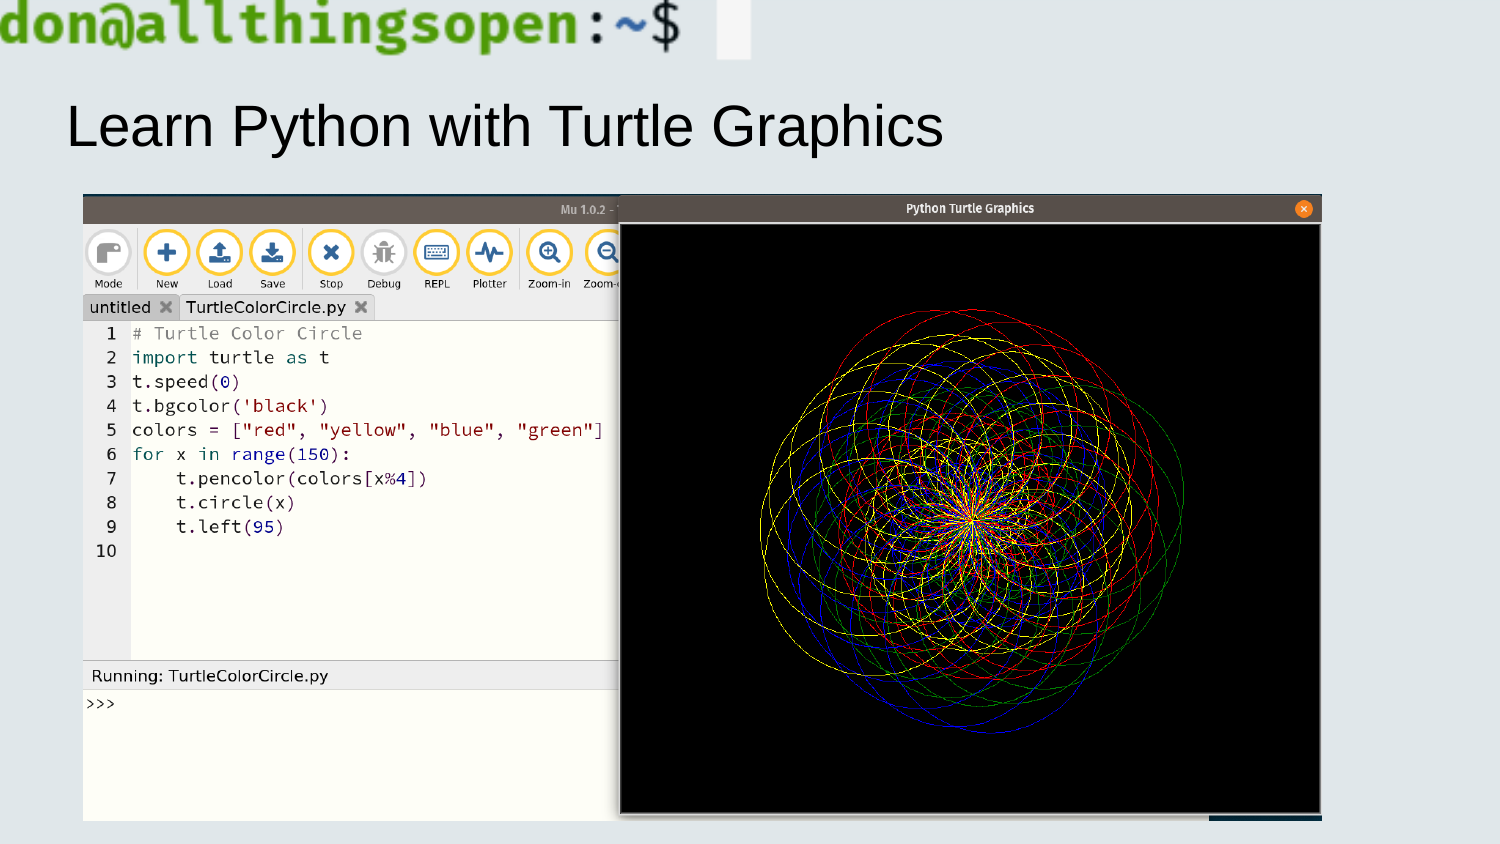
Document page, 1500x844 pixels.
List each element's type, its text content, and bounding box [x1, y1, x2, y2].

title Learn Python with Turtle Graphics [51, 72, 1449, 167]
picture [0, 0, 1500, 844]
